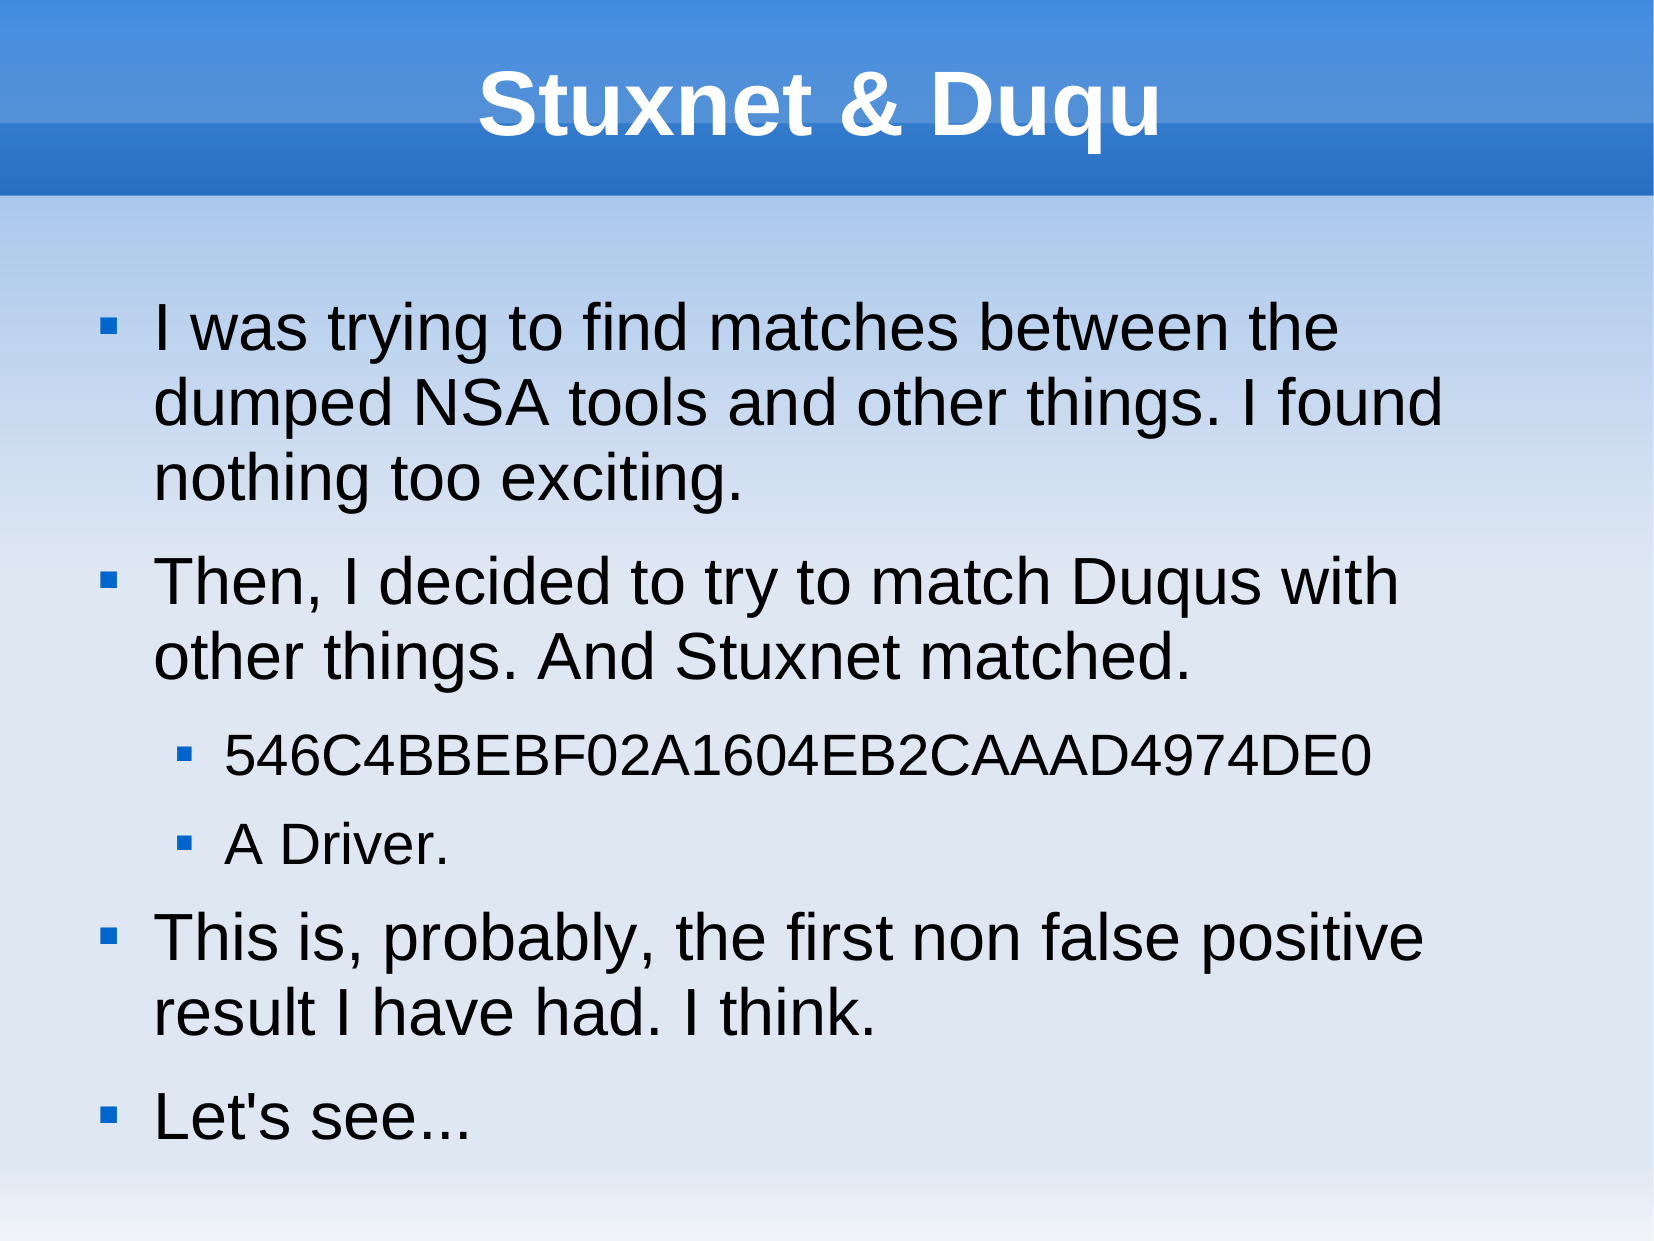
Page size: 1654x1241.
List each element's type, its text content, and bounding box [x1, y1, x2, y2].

picture [0, 0, 1654, 1241]
title Stuxnet & Duqu [76, 0, 1565, 208]
list I was trying to find matches between the dumped NSA tools and other things. I found nothing too exciting. Then, I decided to try to match Duqus with other things. And Stuxnet matched. 546C4BBEBF02A1604EB2CAAAD4974DE0 A Driver. This is, probably, the first non false positive result I have had. I think. Let's see... [82, 290, 1571, 1155]
